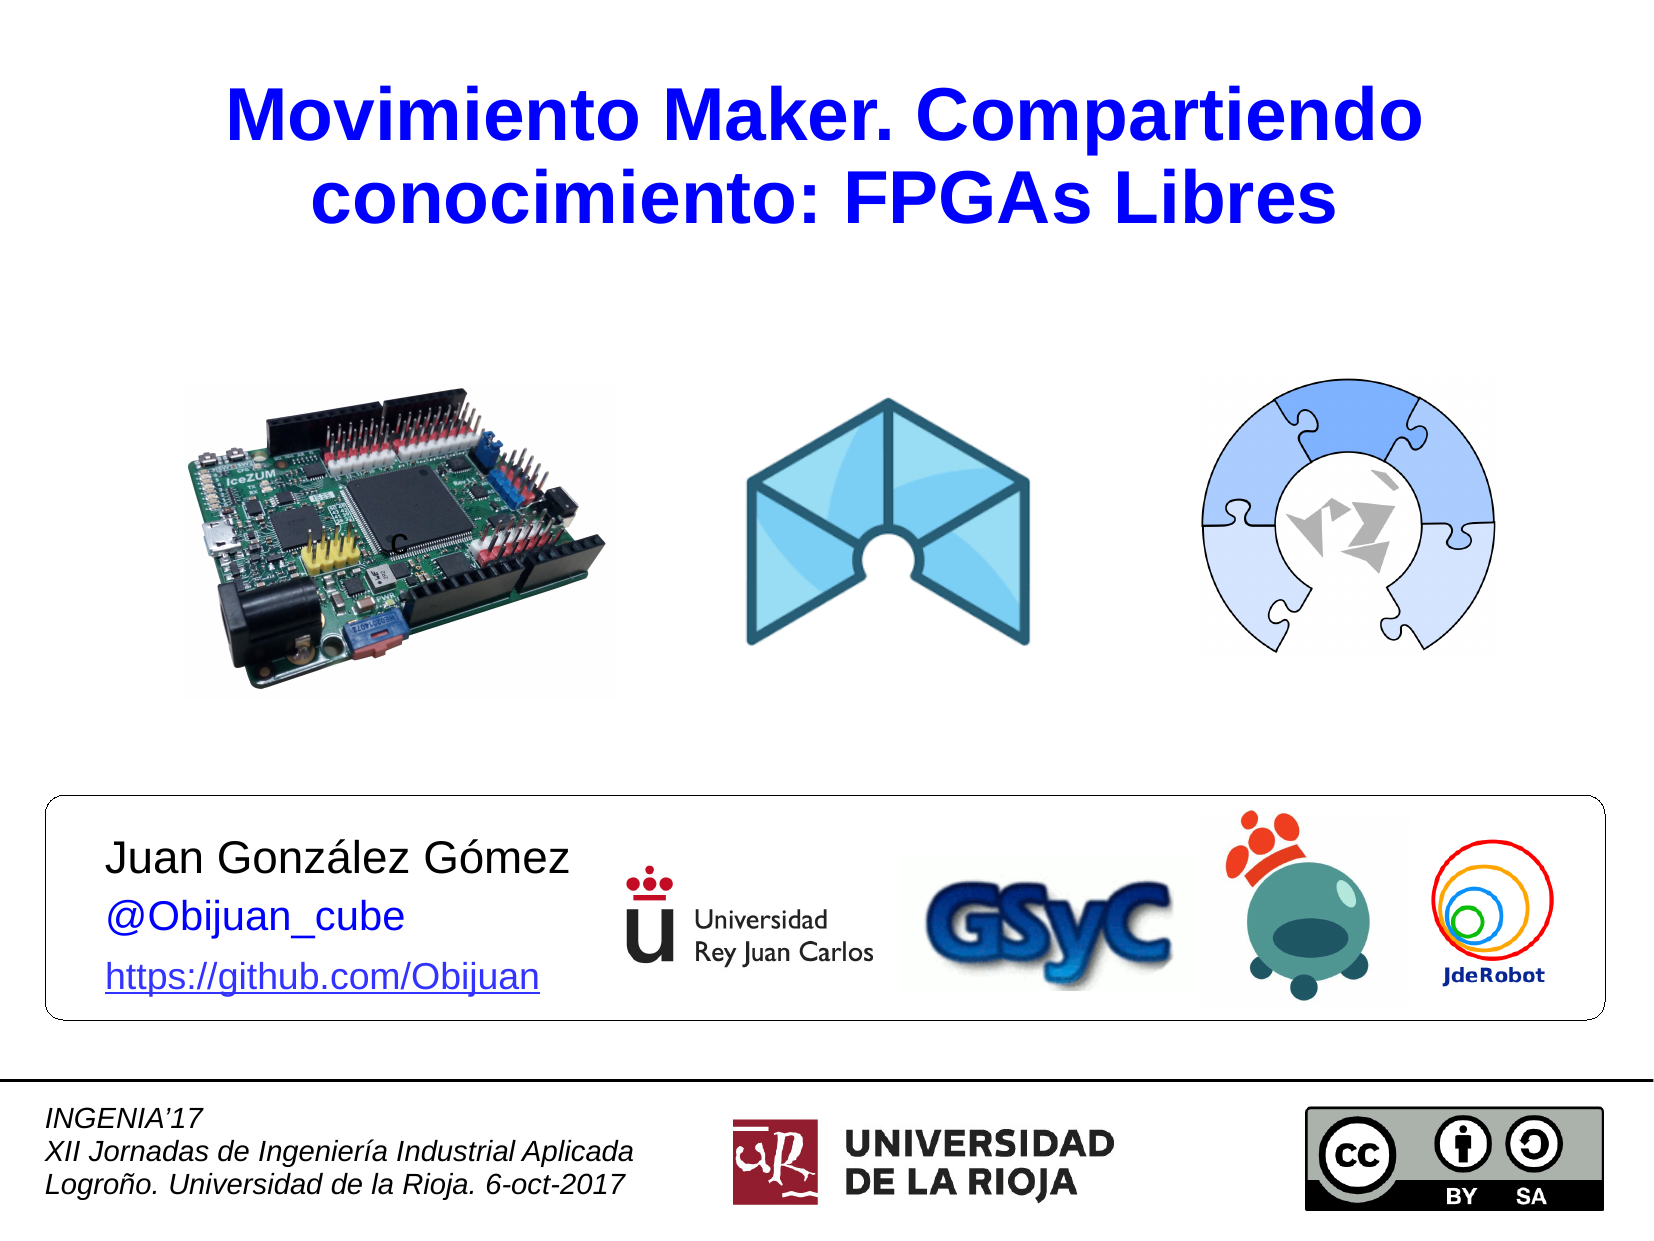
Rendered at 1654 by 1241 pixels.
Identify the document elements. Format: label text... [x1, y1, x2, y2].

text_box INGENIA’17 XII Jornadas de Ingeniería Industrial Aplicada Logroño. Universidad de la Rioja. 6-oct-2017 [30, 1095, 676, 1209]
picture [735, 368, 1042, 676]
text_box https://github.com/Obijuan [90, 948, 556, 1006]
picture [1198, 375, 1501, 661]
picture [900, 855, 1196, 991]
picture [610, 855, 886, 976]
text_box Juan González Gómez [90, 825, 601, 916]
picture [1200, 810, 1576, 1006]
text_box [45, 795, 1606, 1021]
picture [1305, 1095, 1604, 1222]
text_box @Obijuan_cube [90, 885, 451, 961]
picture [720, 1105, 1126, 1216]
picture [183, 383, 616, 699]
title Movimiento Maker. Compartiendo conocimiento: FPGAs Libres [165, 45, 1486, 268]
